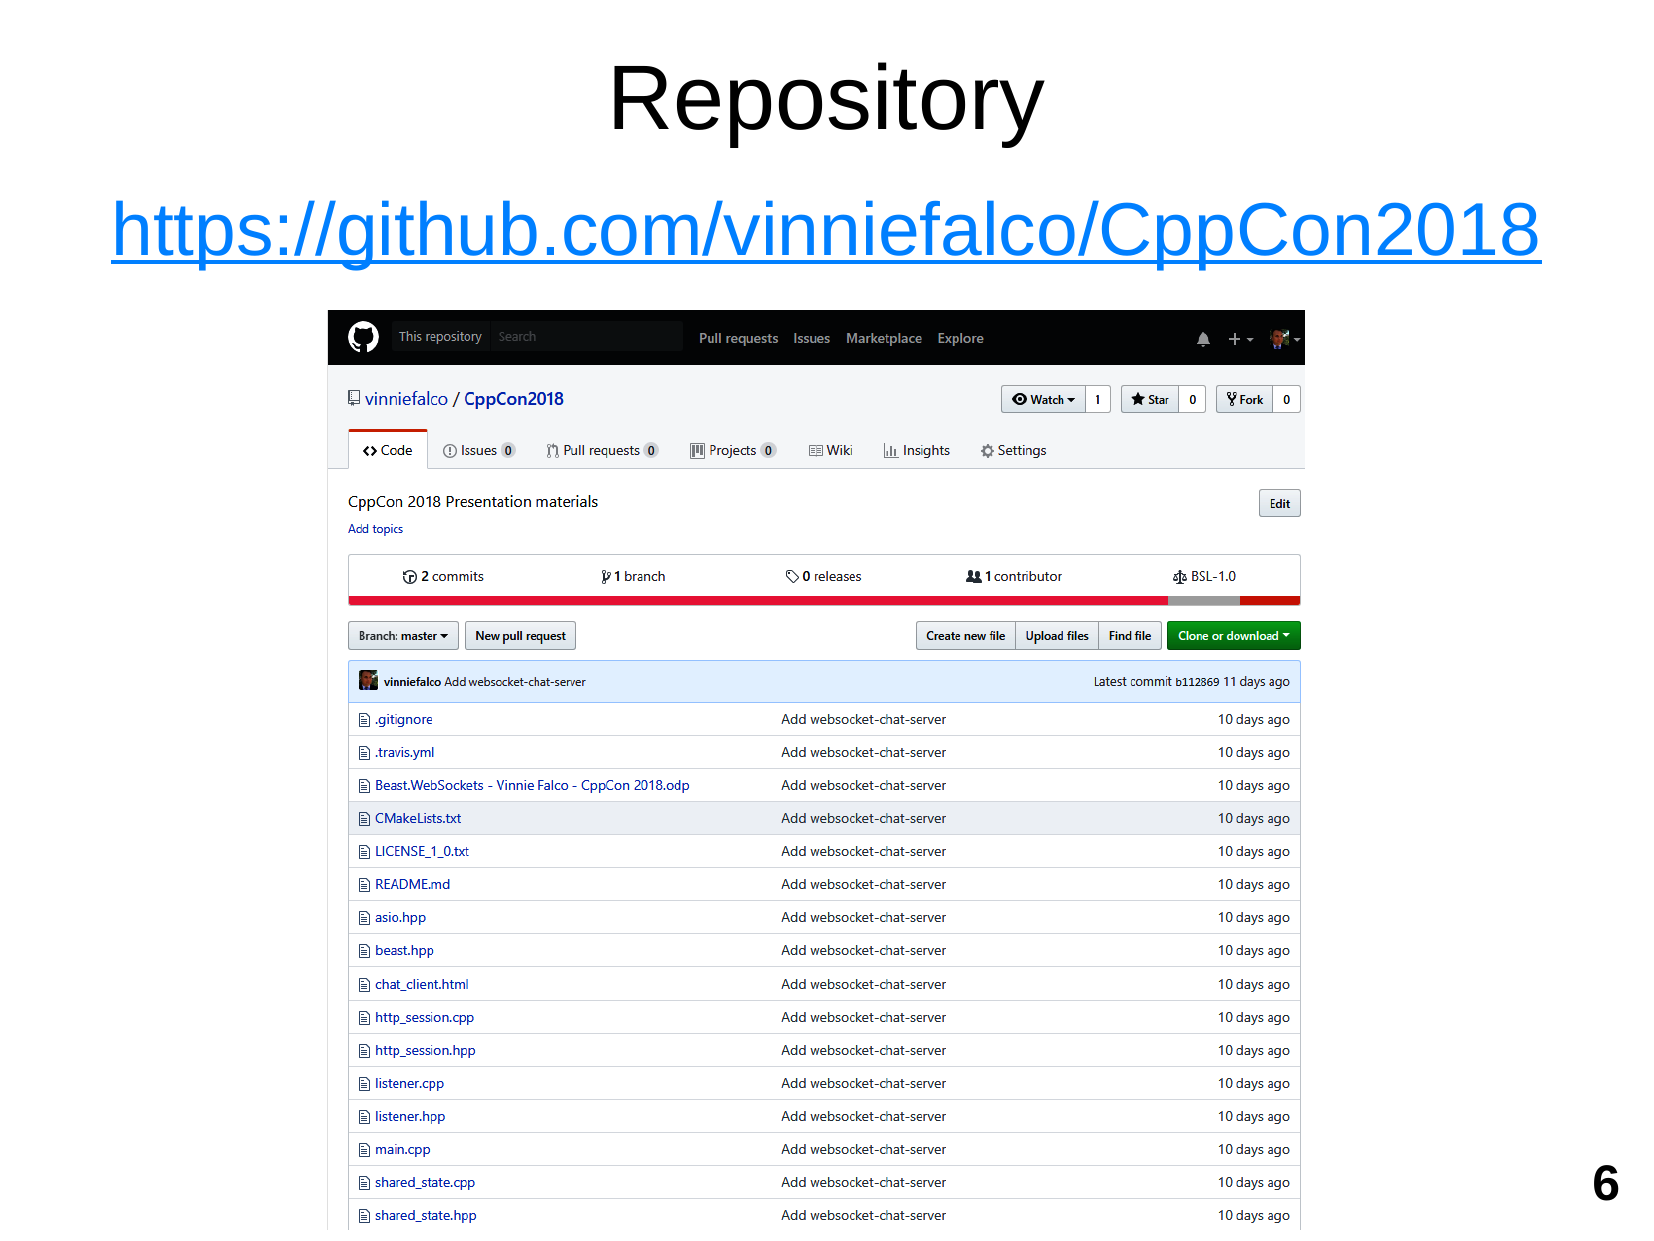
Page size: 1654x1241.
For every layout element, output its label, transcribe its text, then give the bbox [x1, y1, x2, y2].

title Repository [82, 15, 1571, 181]
picture [327, 310, 1306, 1230]
text_box https://github.com/vinniefalco/CppCon2018 [96, 180, 1557, 279]
